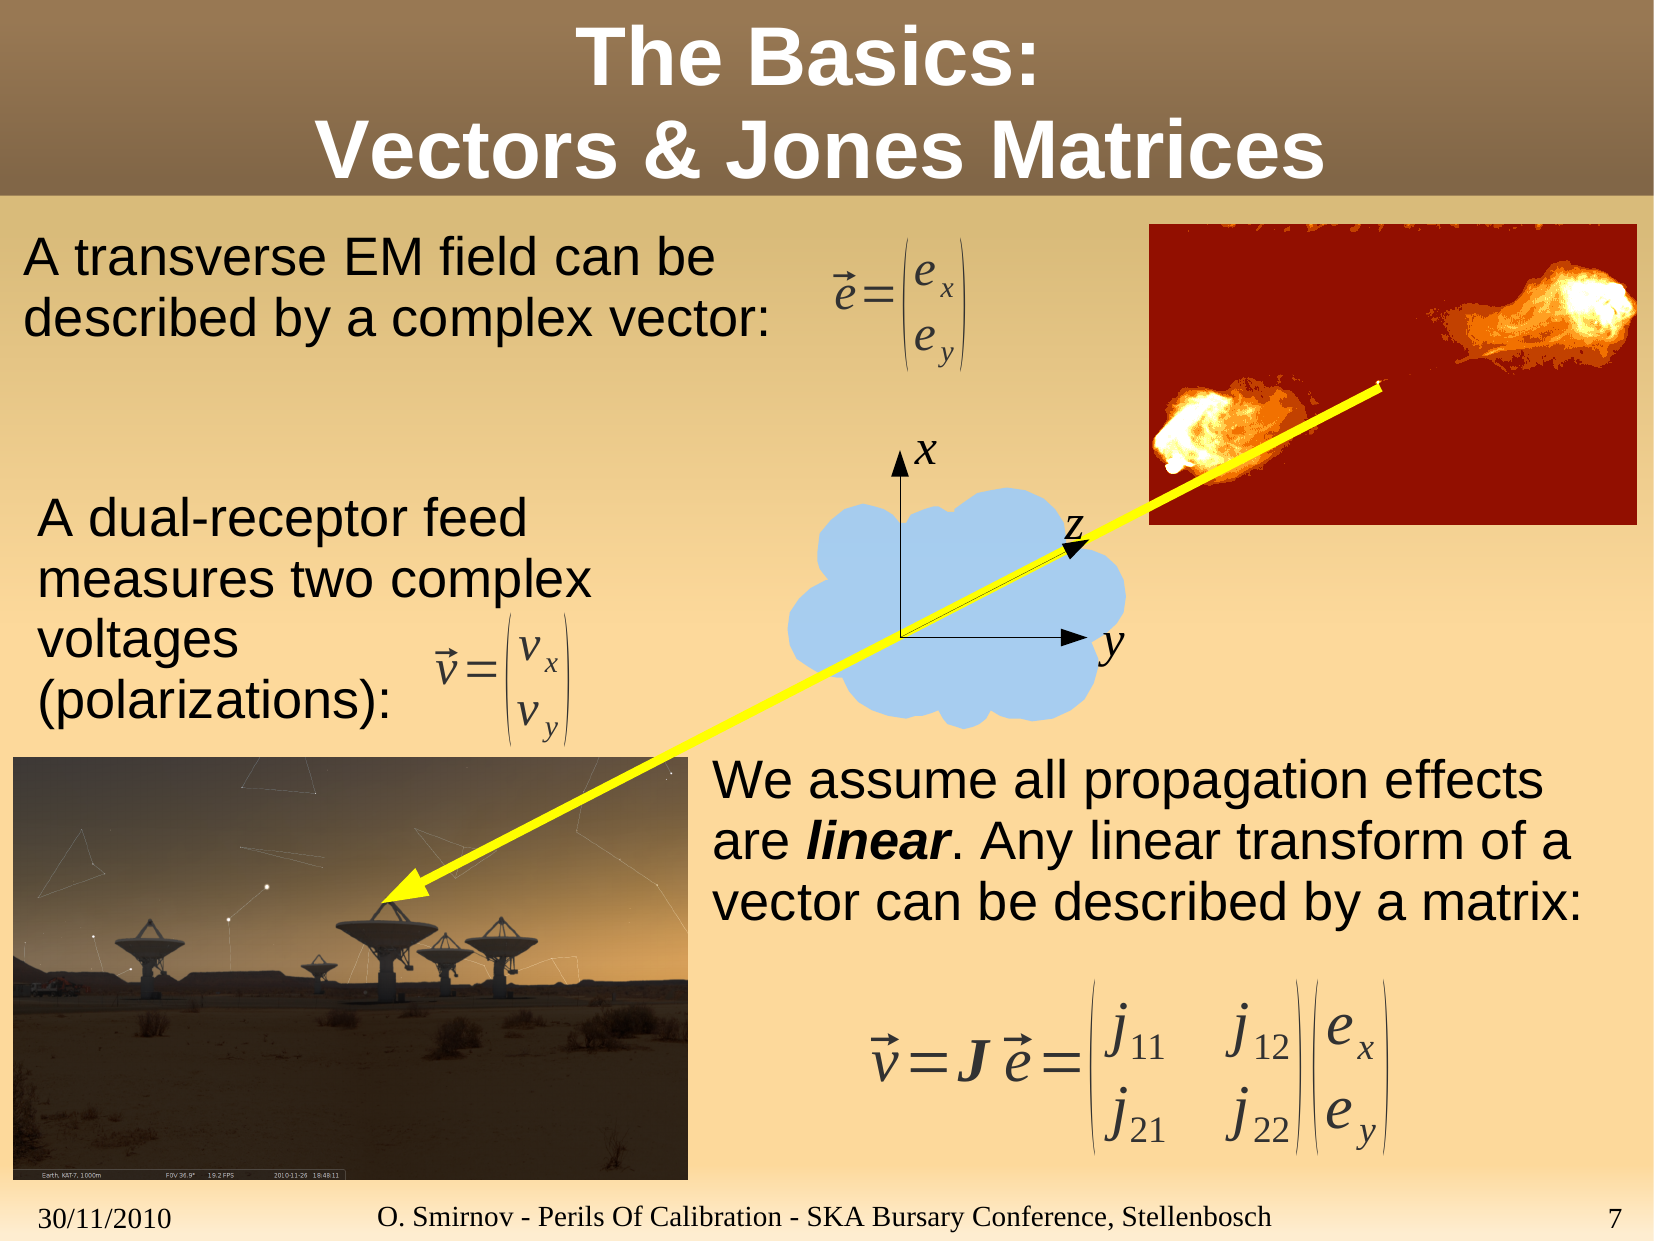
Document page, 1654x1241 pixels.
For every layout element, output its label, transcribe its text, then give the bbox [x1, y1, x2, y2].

text_box [901, 487, 1050, 629]
picture [0, 0, 1654, 1241]
text_box y [1087, 604, 1163, 676]
text_box z [1050, 487, 1126, 558]
chart [427, 610, 578, 751]
text_box [909, 558, 1126, 637]
list We assume all propagation effects are linear. Any linear transform of a vector can be described by a matrix: [712, 750, 1613, 1063]
title The Basics: Vectors & Jones Matrices [76, 0, 1565, 208]
text_box [787, 503, 900, 672]
list A transverse EM field can be described by a complex vector: [23, 226, 863, 413]
list A dual-receptor feed measures two complex voltages (polarizations): [37, 487, 751, 801]
text_box [832, 638, 1096, 730]
text_box x [900, 412, 976, 488]
chart [862, 1063, 1397, 1160]
chart [863, 235, 974, 376]
